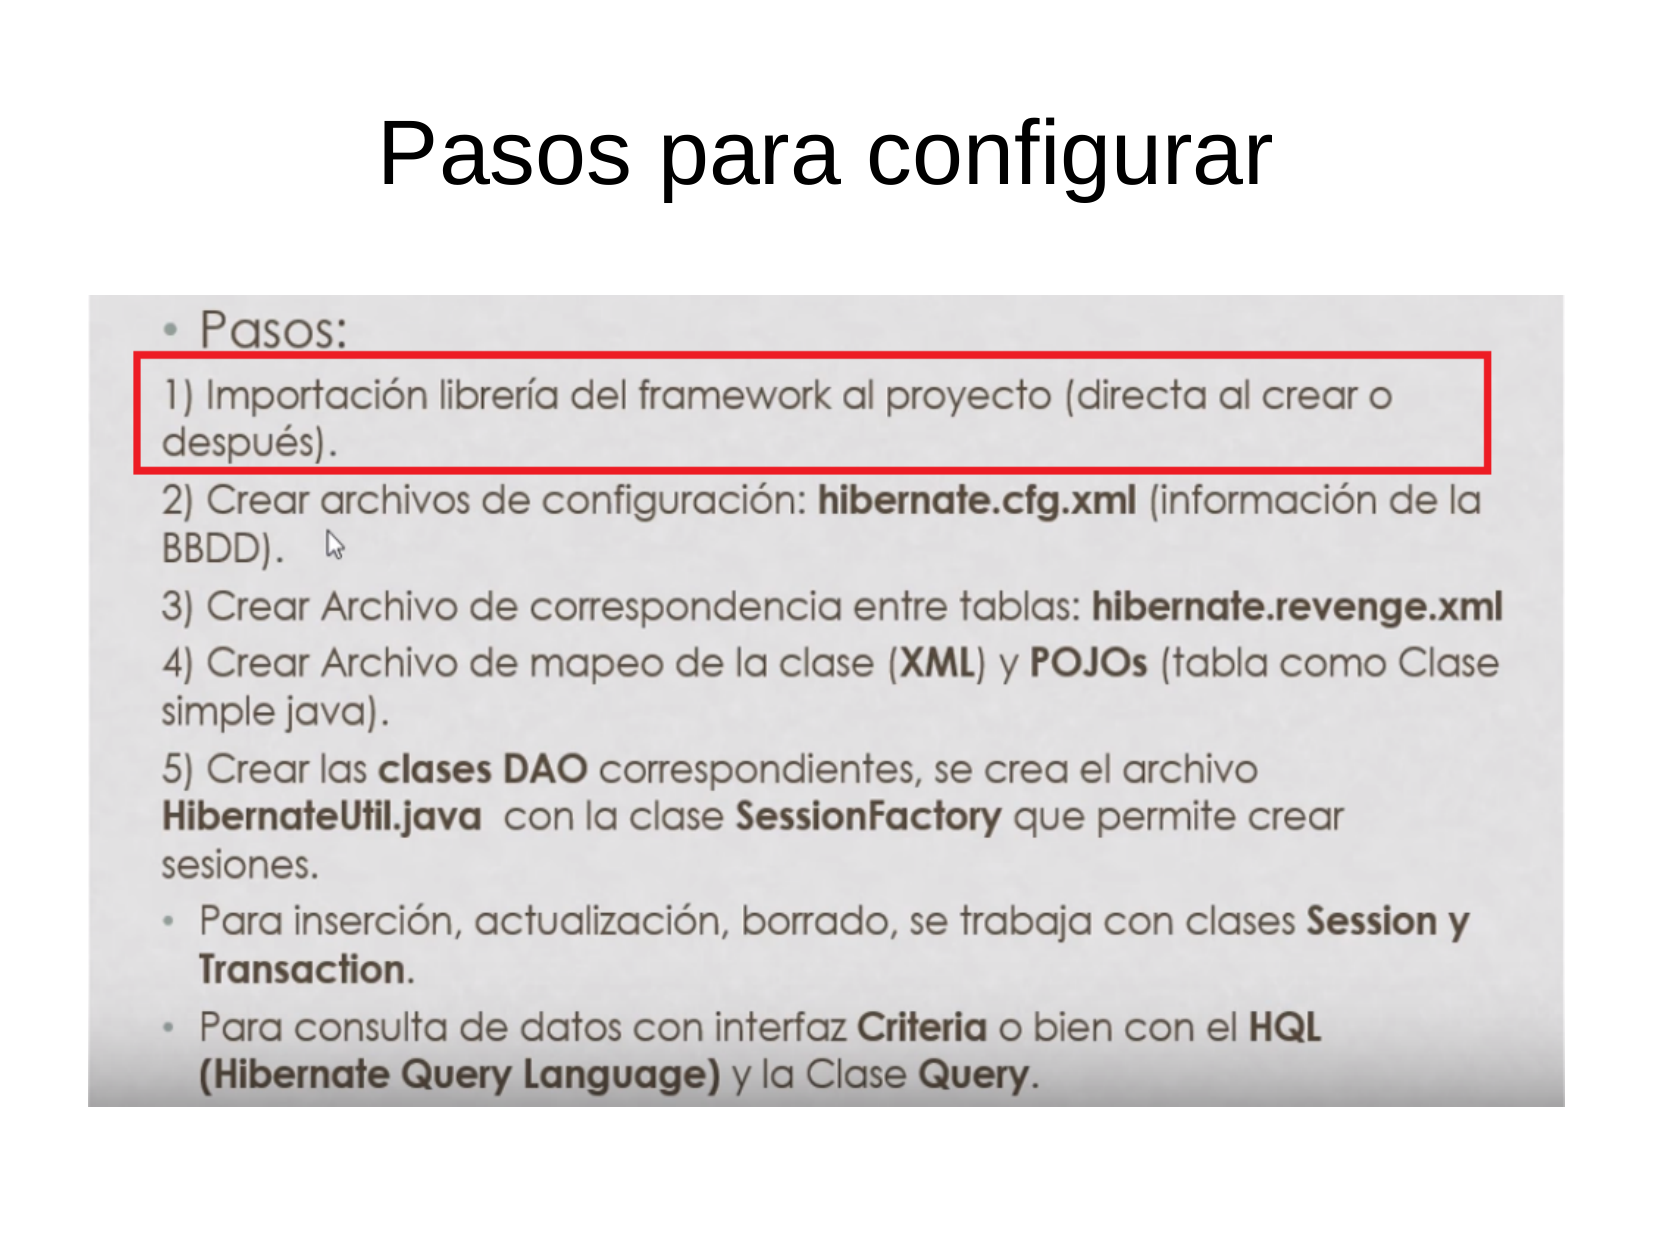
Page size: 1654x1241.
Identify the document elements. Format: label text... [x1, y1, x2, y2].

picture [88, 295, 1565, 1107]
title Pasos para configurar [82, 49, 1571, 257]
